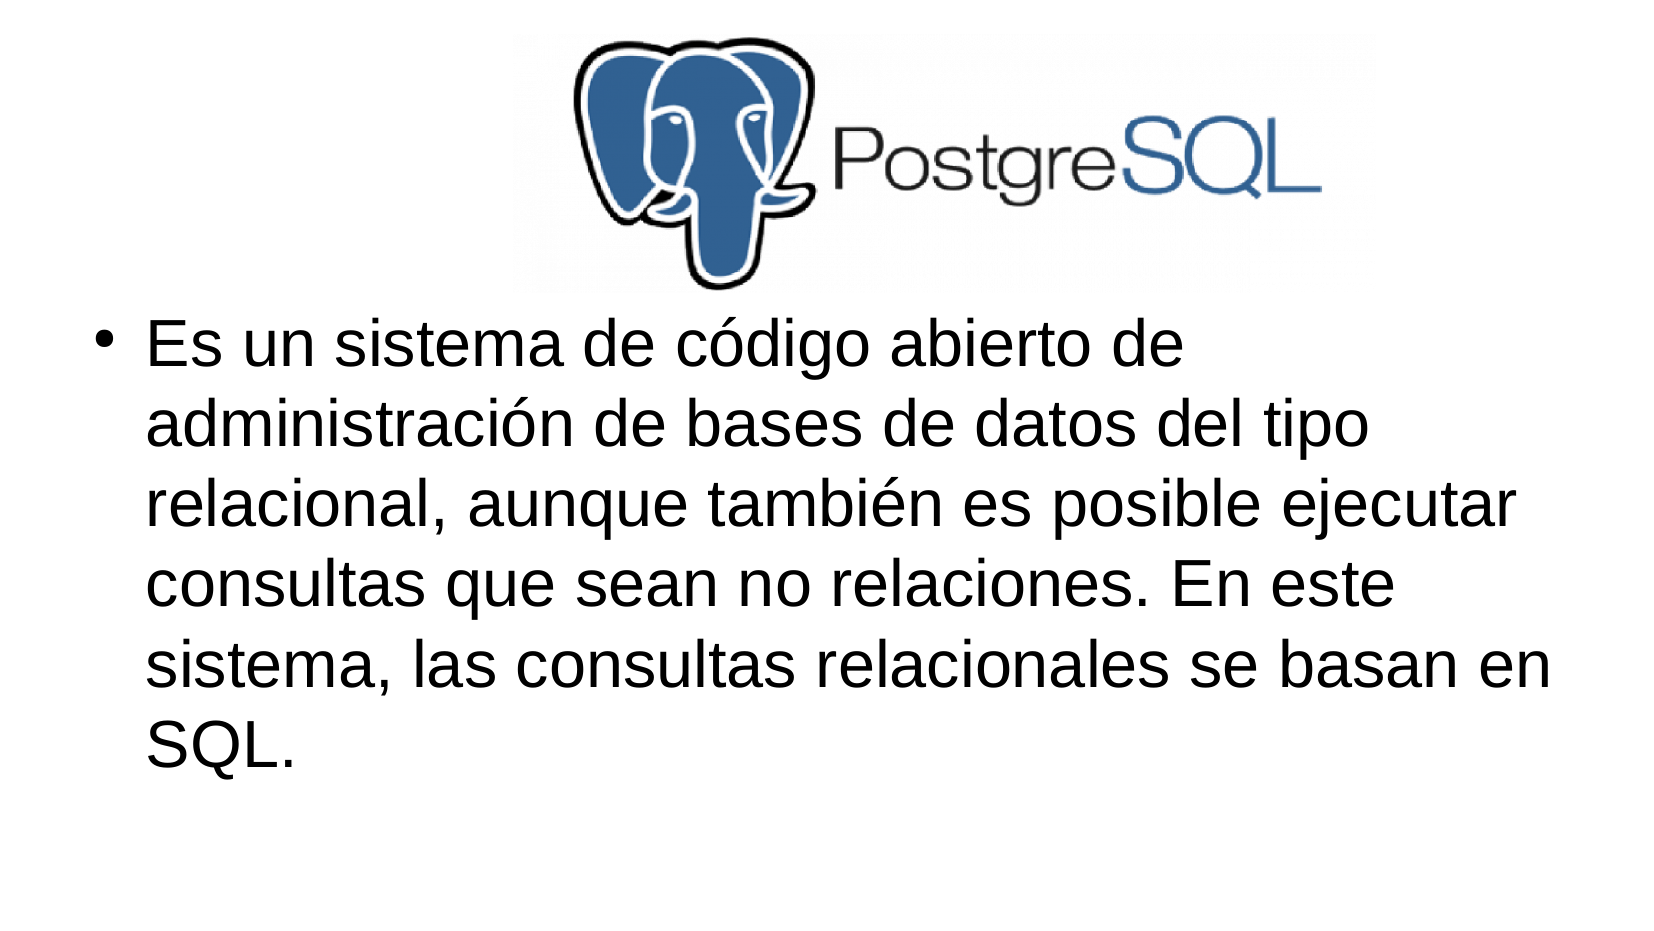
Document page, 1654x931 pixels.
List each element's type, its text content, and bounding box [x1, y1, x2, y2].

list Es un sistema de código abierto de administración de bases de datos del tipo relacional, aunque también es posible ejecutar consultas que sean no relaciones. En este sistema, las consultas relacionales se basan en SQL. [75, 300, 1564, 840]
picture [513, 34, 1376, 293]
